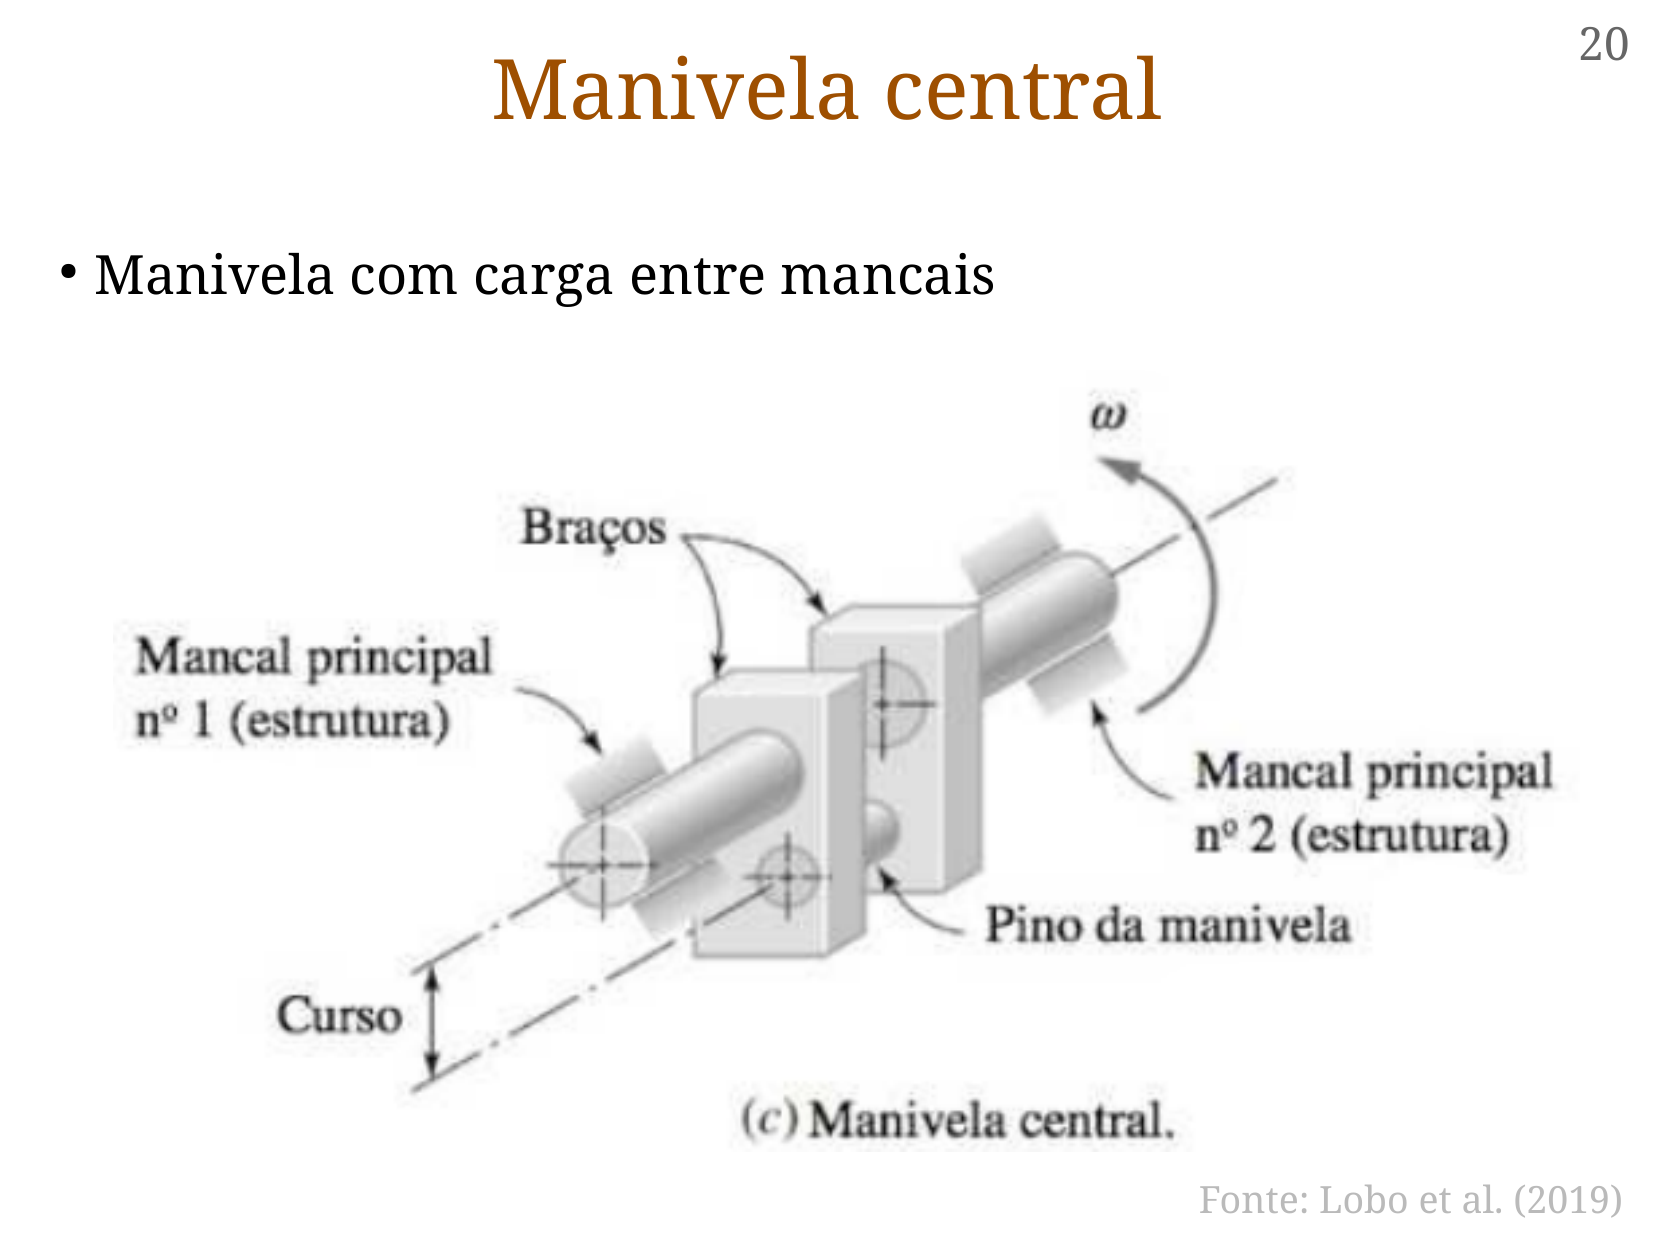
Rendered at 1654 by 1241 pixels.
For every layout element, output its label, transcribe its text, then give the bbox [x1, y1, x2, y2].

list Manivela com carga entre mancais [59, 236, 1595, 1211]
picture [113, 370, 1580, 1152]
title Manivela central [59, 29, 1595, 148]
text_box Fonte: Lobo et al. (2019) [1184, 1166, 1639, 1233]
